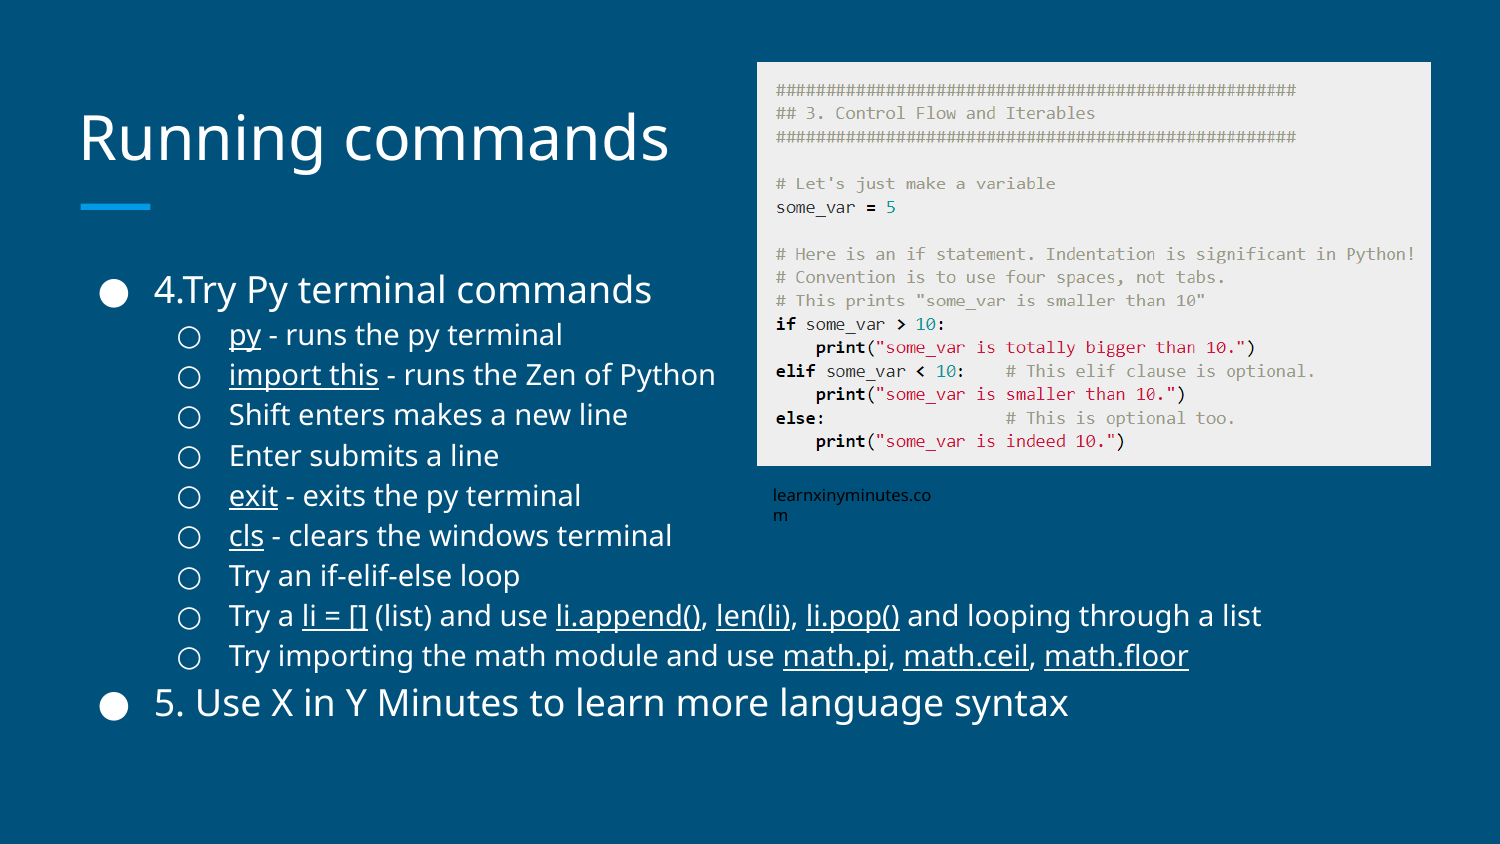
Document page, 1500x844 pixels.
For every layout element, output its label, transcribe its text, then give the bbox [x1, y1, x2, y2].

picture [758, 63, 1430, 465]
list 4.Try Py terminal commands py - runs the py terminal import this - runs the Zen of Python Shift enters makes a new line Enter submits a line exit - exits the py terminal cls - clears the windows terminal Try an if-elif-else loop Try a li = [] (list) and use li.append(), len(li), li.pop() and looping through a list Try importing the math module and use math.pi, math.ceil, math.floor 5. Use X in Y Minutes to learn more language syntax [63, 244, 1437, 750]
title Running commands [63, 75, 757, 188]
title Running commands [1431, 75, 1437, 188]
text_box learnxinyminutes.com [757, 469, 957, 524]
